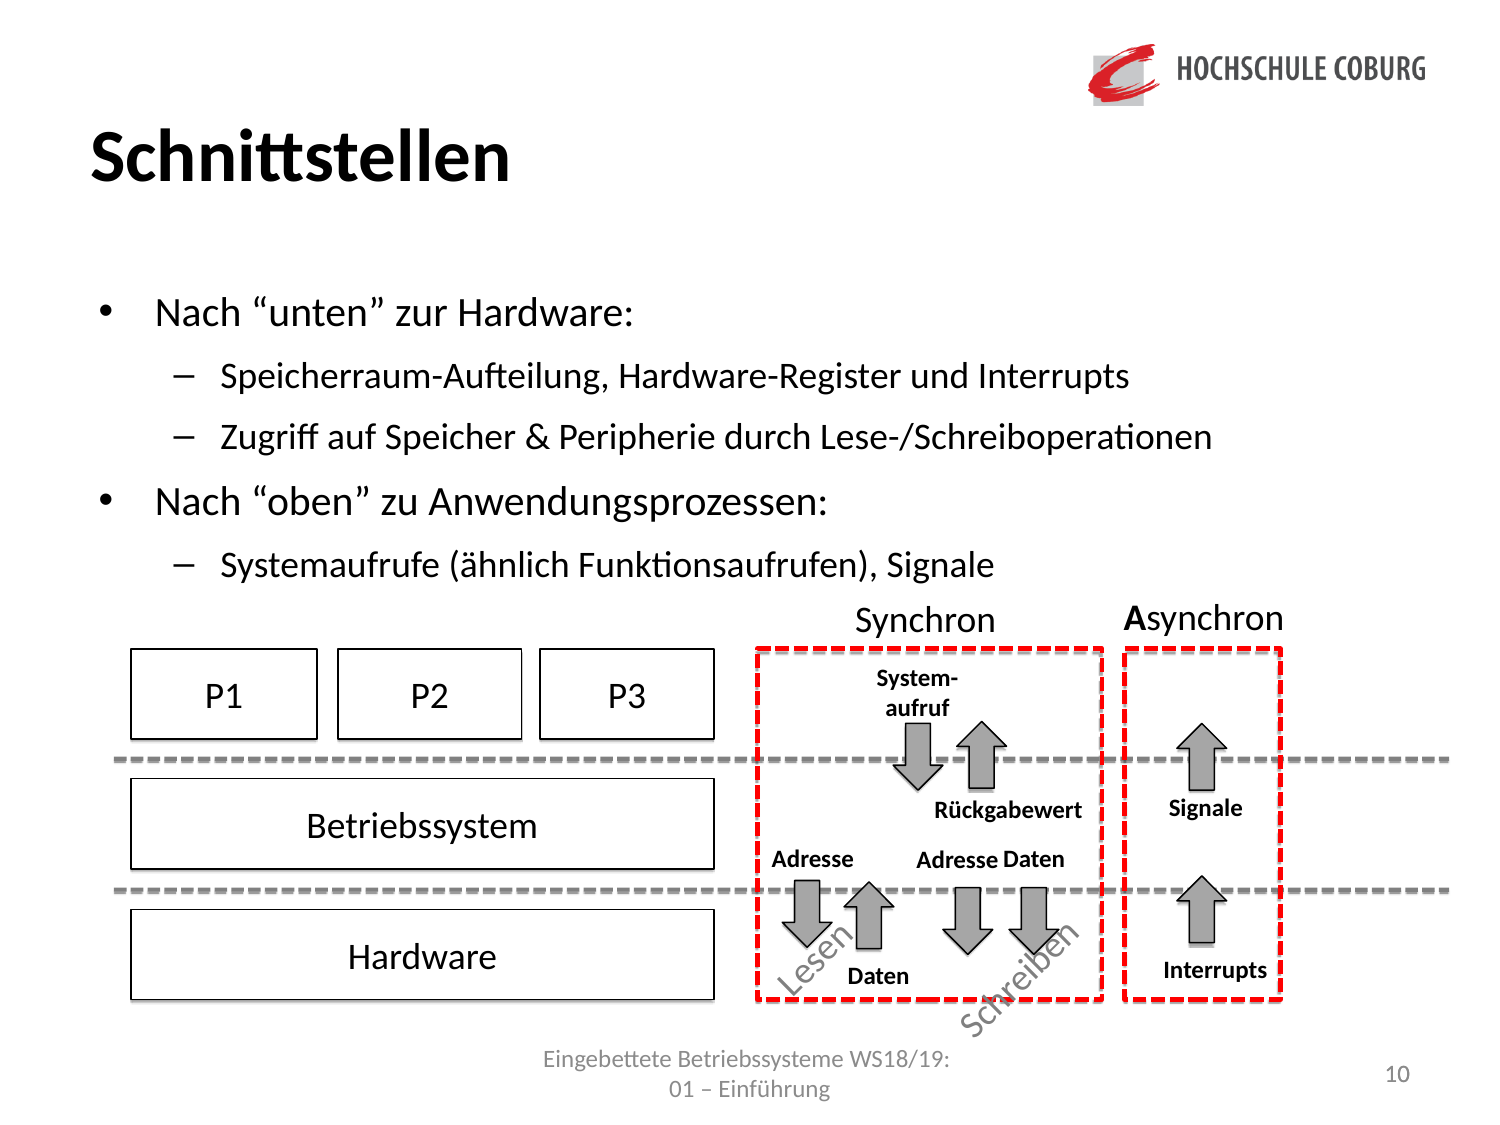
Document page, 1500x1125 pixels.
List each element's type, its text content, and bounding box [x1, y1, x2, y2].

text_box Asynchron [1108, 585, 1300, 646]
text_box Rückgabewert [919, 785, 1098, 831]
title Schnittstellen [75, 45, 1425, 259]
text_box [1009, 887, 1047, 936]
text_box [782, 880, 820, 934]
text_box Interrupts [1148, 946, 1283, 992]
text_box Signale [1154, 783, 1258, 829]
text_box [893, 730, 943, 791]
text_box Adresse [901, 835, 1014, 881]
text_box Betriebssystem [130, 778, 715, 869]
text_box P3 [539, 648, 715, 740]
text_box [956, 721, 1007, 785]
text_box [1176, 723, 1227, 783]
text_box Nach “unten” zur Hardware: Speicherraum-Aufteilung, Hardware-Register und Interrupts Zugriff auf Speicher & Peripherie durch Lese-/Schreiboperationen Nach “oben” zu Anwendungsprozessen: Systemaufrufe (ähnlich Funktionsaufrufen), Signale [83, 272, 1425, 598]
text_box P2 [338, 648, 522, 740]
picture [1088, 44, 1425, 106]
text_box [1176, 875, 1227, 943]
text_box Adresse [756, 835, 869, 880]
text_box Schreiben [932, 892, 1104, 1062]
text_box System- aufruf [861, 654, 974, 730]
text_box P1 [131, 648, 318, 740]
text_box Hardware [130, 909, 715, 1000]
text_box Daten [832, 952, 925, 998]
slide_number <number> [1074, 1042, 1425, 1103]
text_box Synchron [840, 588, 1011, 648]
text_box [846, 881, 894, 949]
text_box [942, 887, 993, 955]
text_box Daten [988, 835, 1081, 880]
text_box Lesen [750, 894, 877, 1020]
